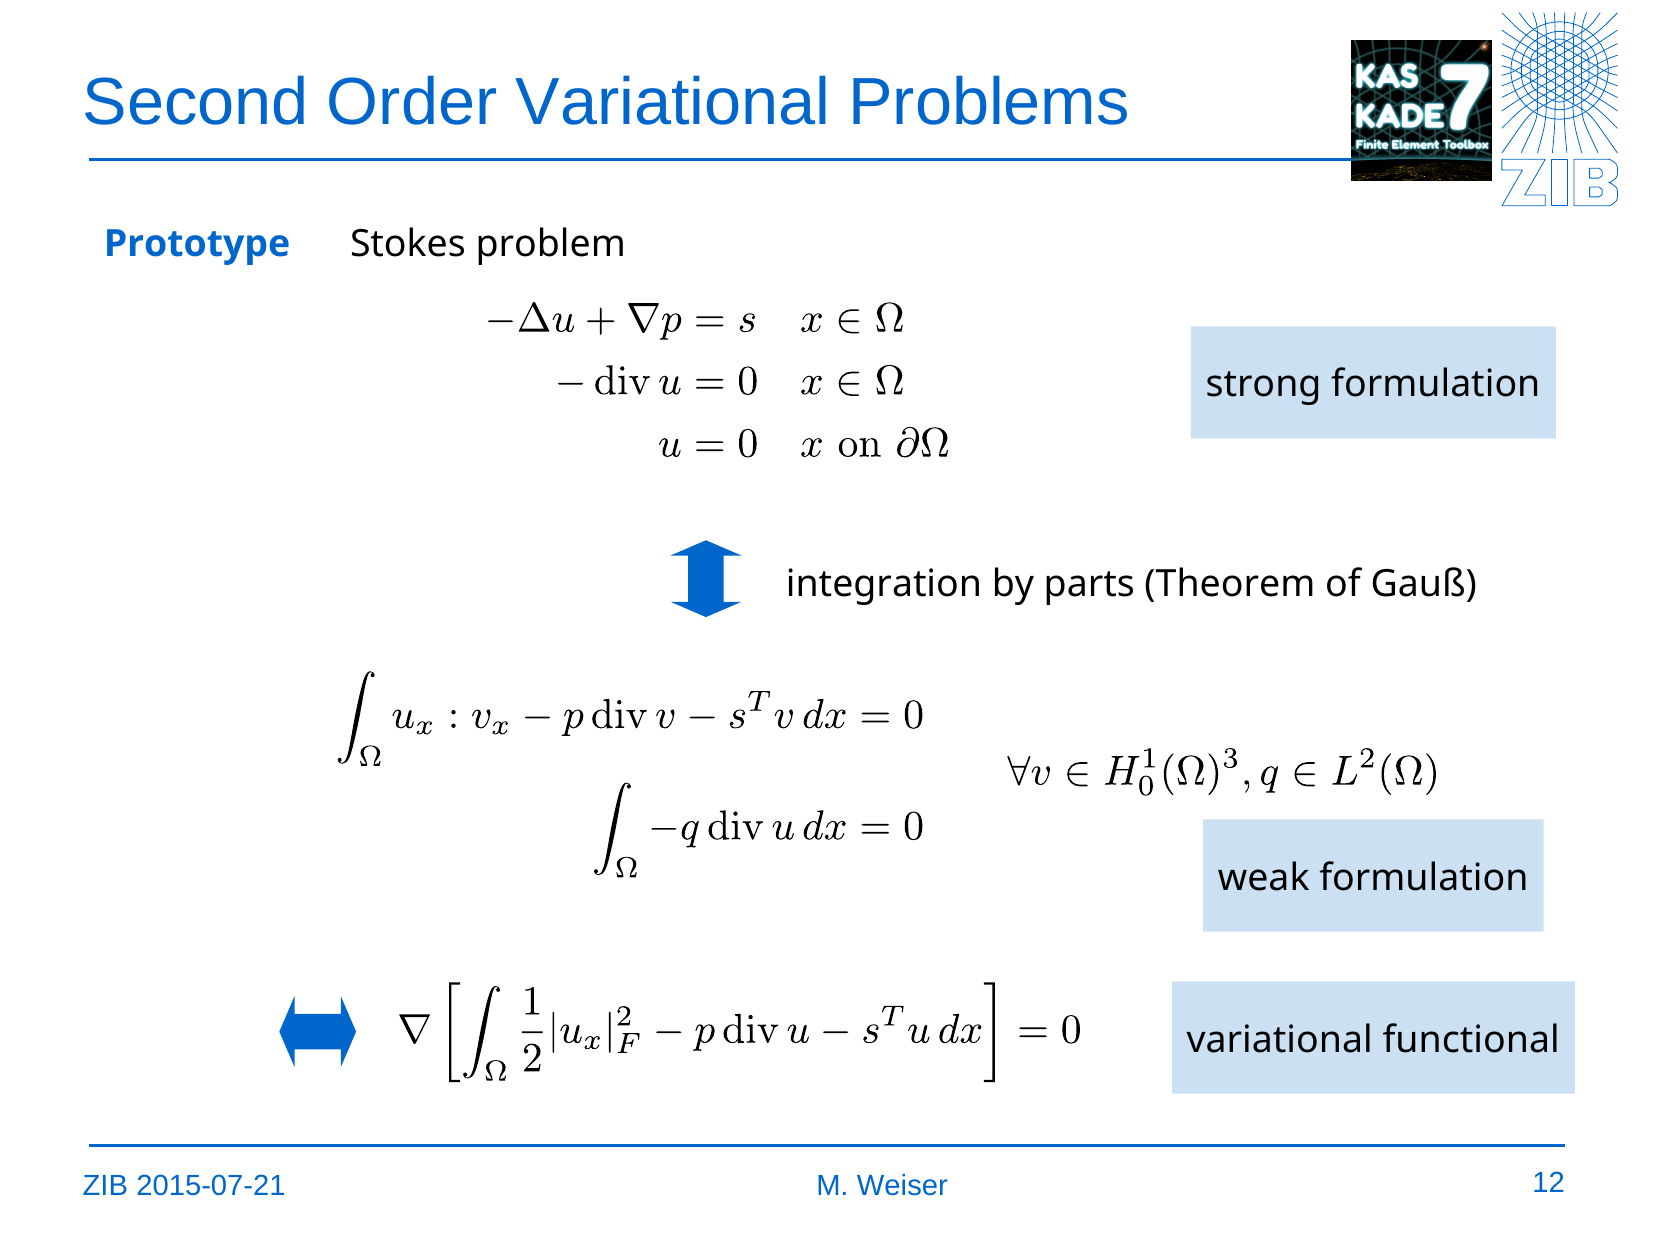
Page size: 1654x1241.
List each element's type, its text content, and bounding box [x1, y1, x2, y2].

text_box integration by parts (Theorem of Gauß) [771, 549, 1460, 609]
picture [337, 671, 1436, 878]
text_box variational functional [1179, 981, 1568, 1094]
picture [1351, 40, 1492, 181]
text_box strong formulation [1199, 326, 1548, 439]
text_box Prototype [89, 208, 299, 268]
text_box [670, 540, 742, 618]
text_box weak formulation [1210, 819, 1537, 932]
picture [399, 982, 1080, 1083]
picture [487, 301, 949, 458]
text_box [279, 996, 357, 1068]
title Second Order Variational Problems [82, 64, 1359, 139]
text_box Stokes problem [335, 208, 629, 268]
